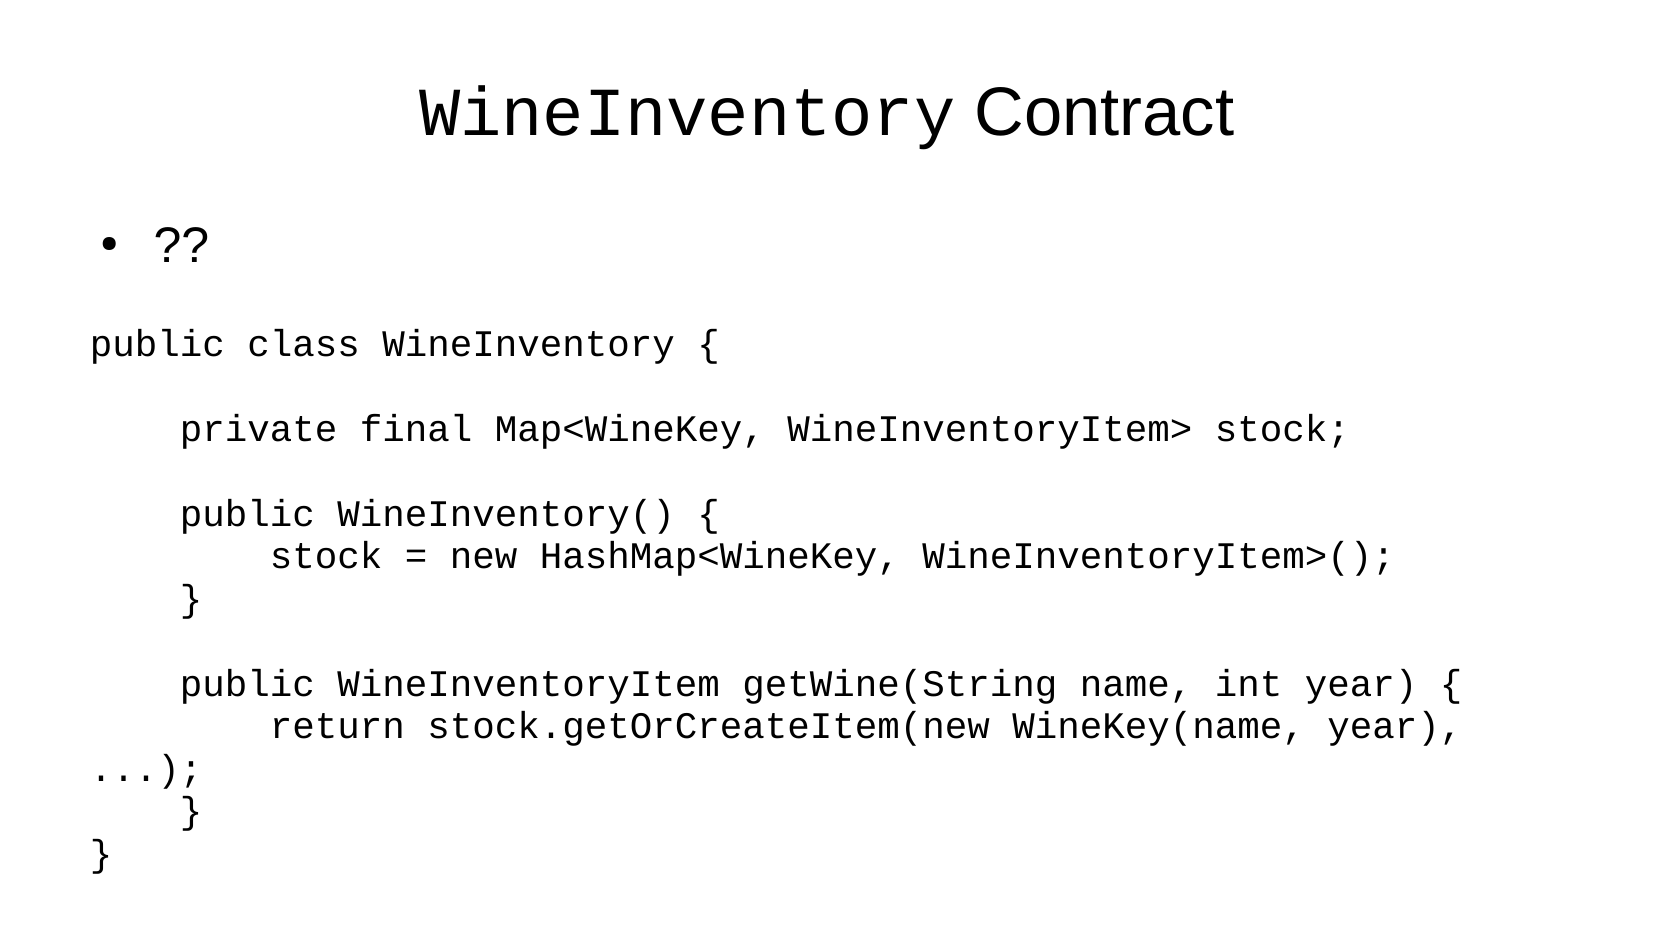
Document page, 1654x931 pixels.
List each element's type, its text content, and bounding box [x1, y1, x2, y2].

title WineInventory Contract [82, 37, 1571, 193]
text_box public class WineInventory { private final Map<WineKey, WineInventoryItem> stock; public WineInventory() { stock = new HashMap<WineKey, WineInventoryItem>(); } public WineInventoryItem getWine(String name, int year) { return stock.getOrCreateItem(new WineKey(name, year), ...); } } [75, 317, 1484, 886]
list ?? [82, 217, 1571, 316]
